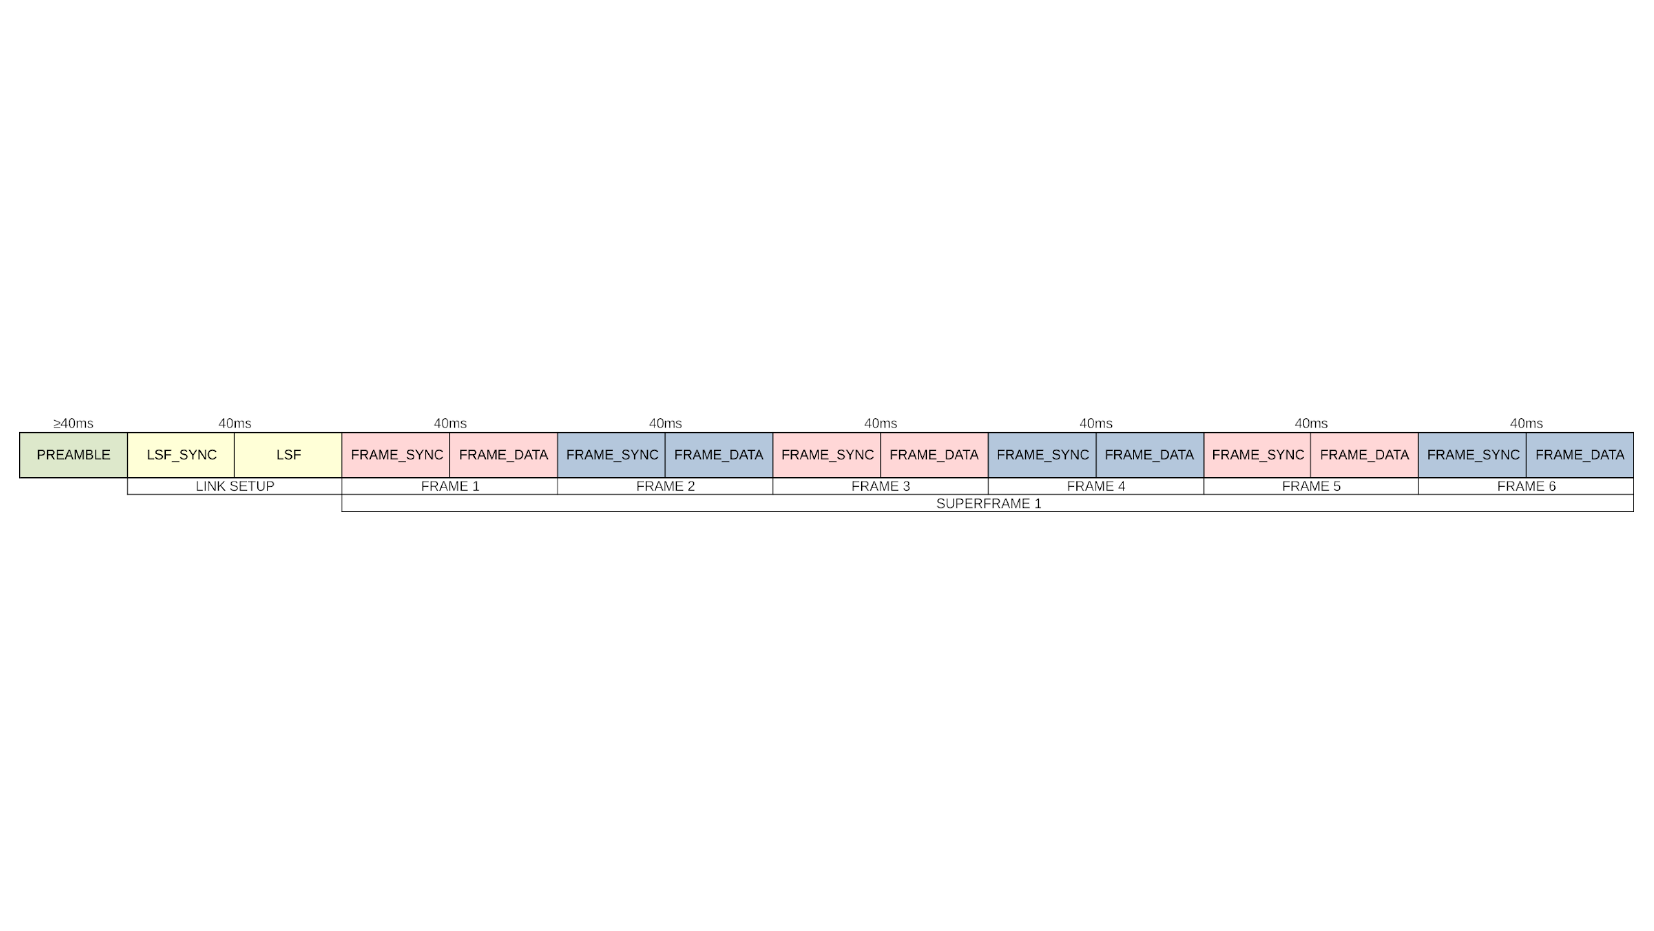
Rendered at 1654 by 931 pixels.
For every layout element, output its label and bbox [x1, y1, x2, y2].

picture [19, 418, 1634, 512]
